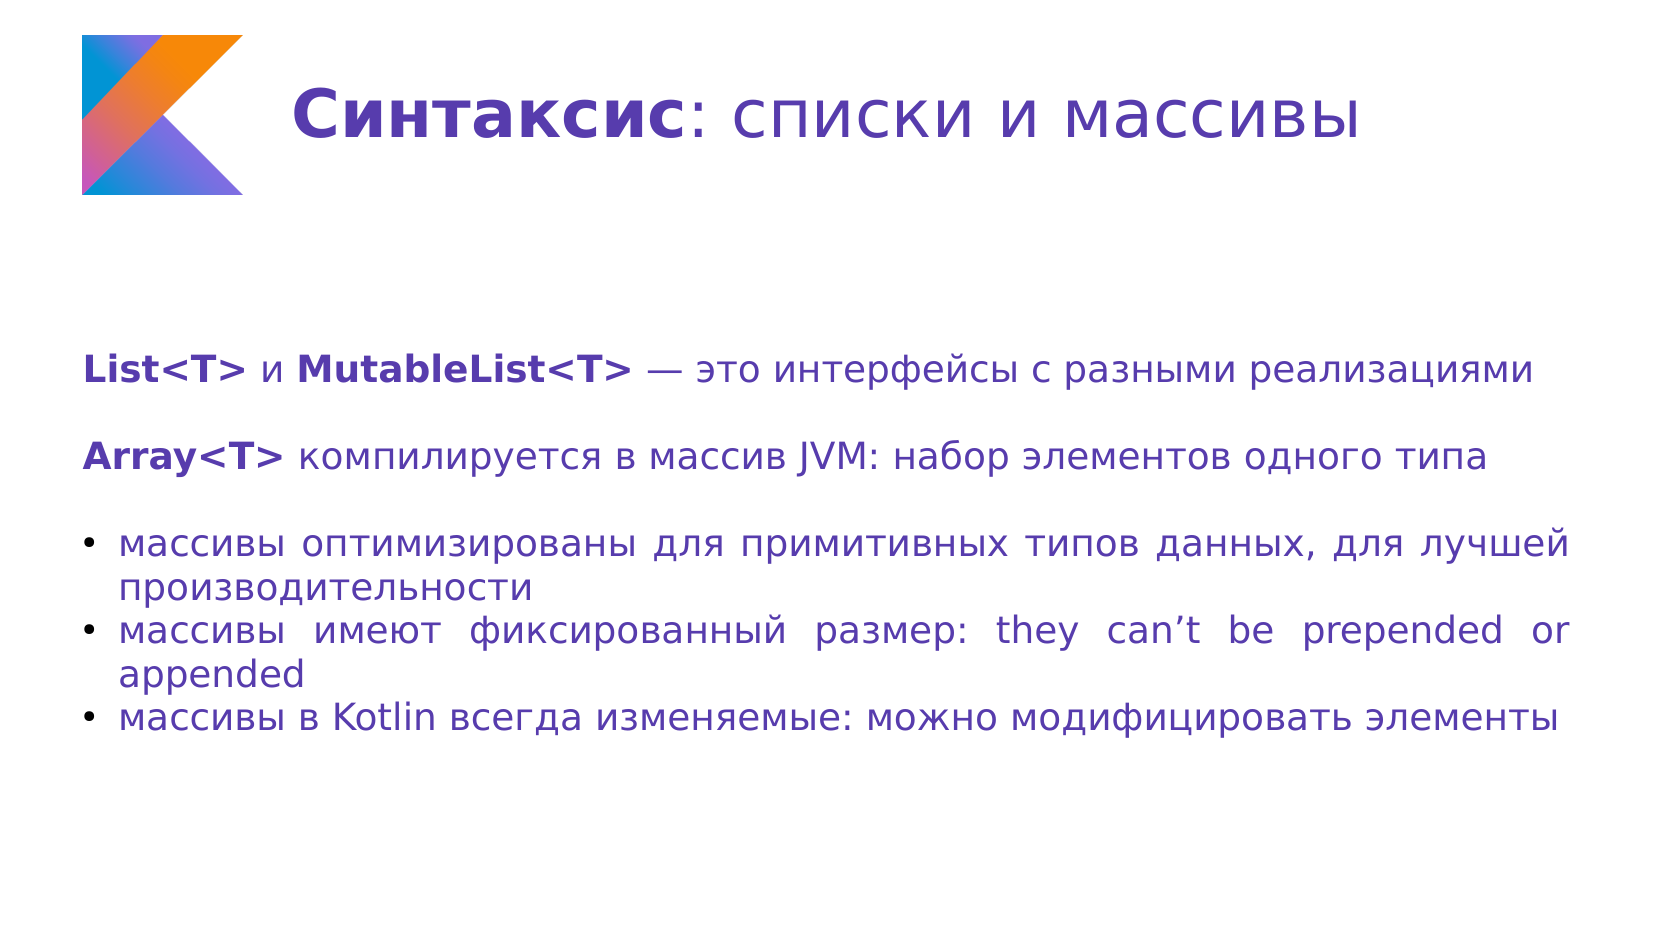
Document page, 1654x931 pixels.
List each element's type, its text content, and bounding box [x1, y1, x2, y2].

picture [82, 35, 243, 195]
subtitle List<T> и MutableList<T> — это интерфейсы с разными реализациями Array<T> компилируется в массив JVM: набор элементов одного типа массивы оптимизированы для примитивных типов данных, для лучшей производительности массивы имеют фиксированный размер: they can’t be prepended or appended массивы в Kotlin всегда изменяемые: можно модифицировать элементы [82, 199, 1571, 888]
title Синтаксис: списки и массивы [243, 37, 1571, 193]
